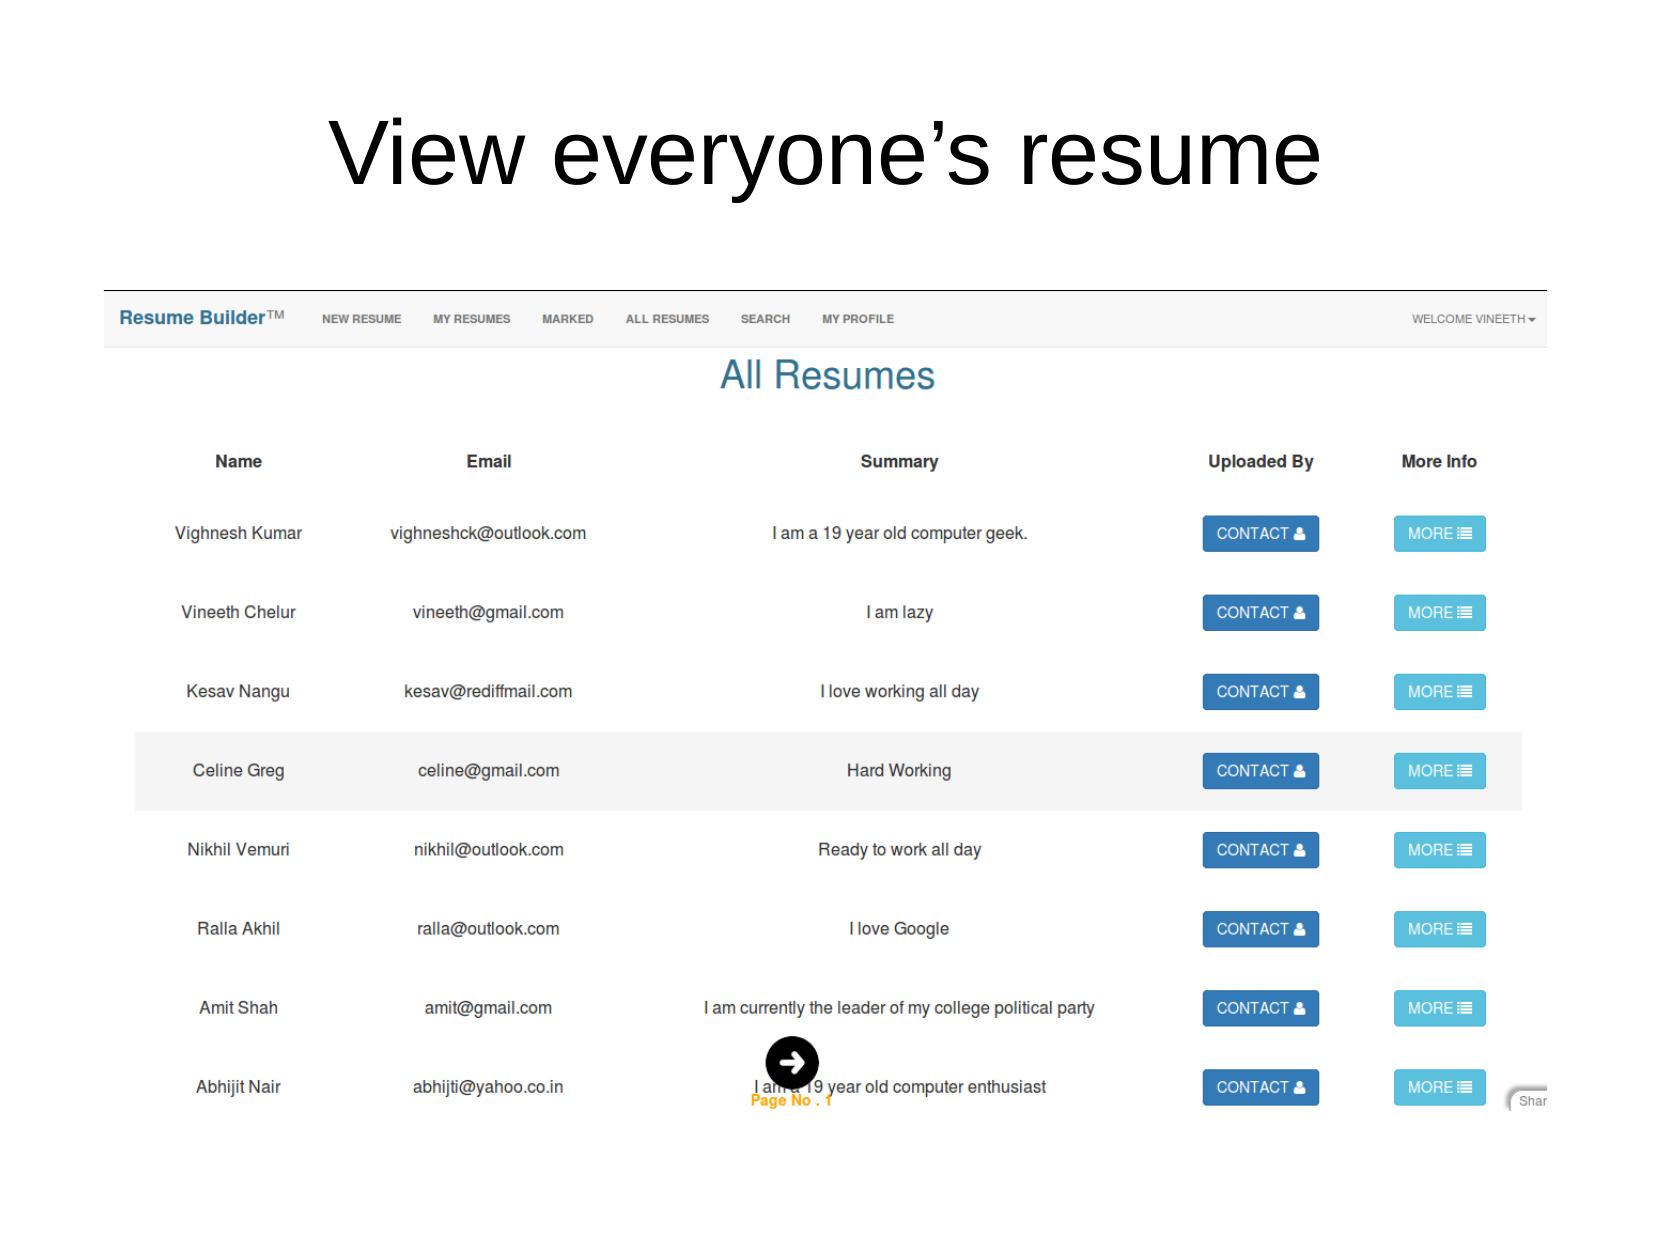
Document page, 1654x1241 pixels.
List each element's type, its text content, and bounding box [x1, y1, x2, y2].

title View everyone’s resume [82, 49, 1571, 257]
picture [103, 290, 1548, 1111]
